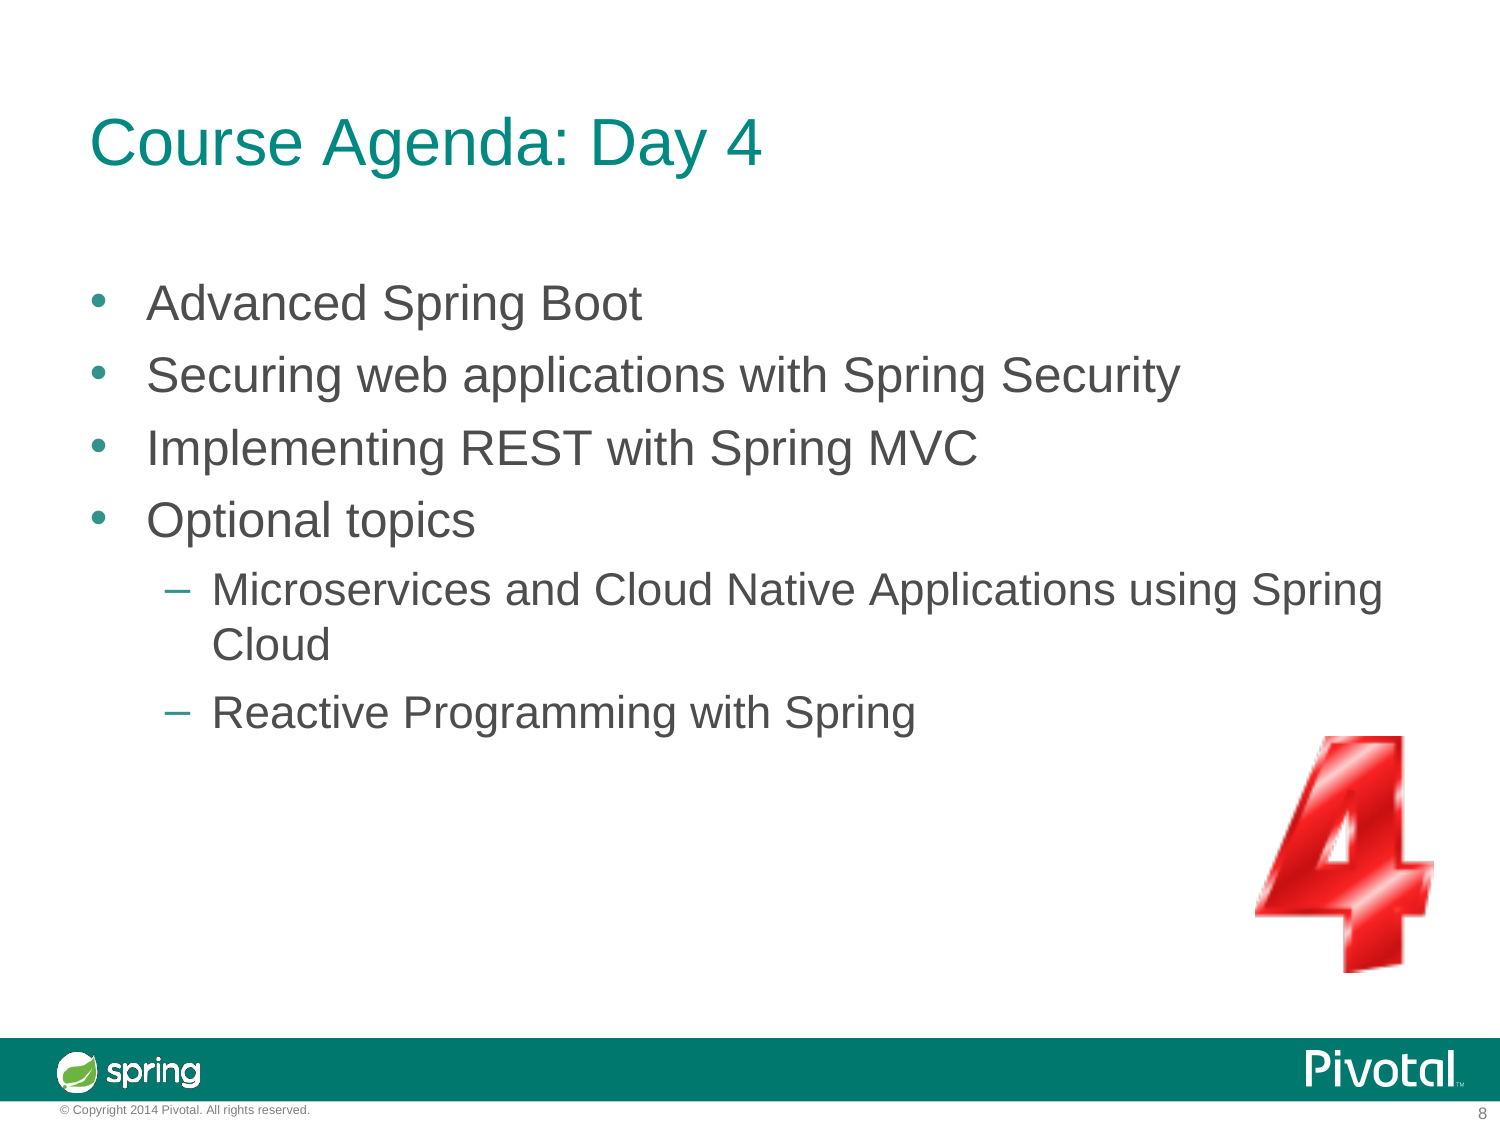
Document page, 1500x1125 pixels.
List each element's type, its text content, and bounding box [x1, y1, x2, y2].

picture [1306, 1050, 1464, 1087]
picture [32, 1041, 210, 1103]
title Course Agenda: Day 4 [75, 45, 1426, 233]
picture [1255, 736, 1434, 974]
list Advanced Spring Boot Securing web applications with Spring Security Implementing REST with Spring MVC Optional topics Microservices and Cloud Native Applications using Spring Cloud Reactive Programming with Spring [75, 262, 1426, 1005]
